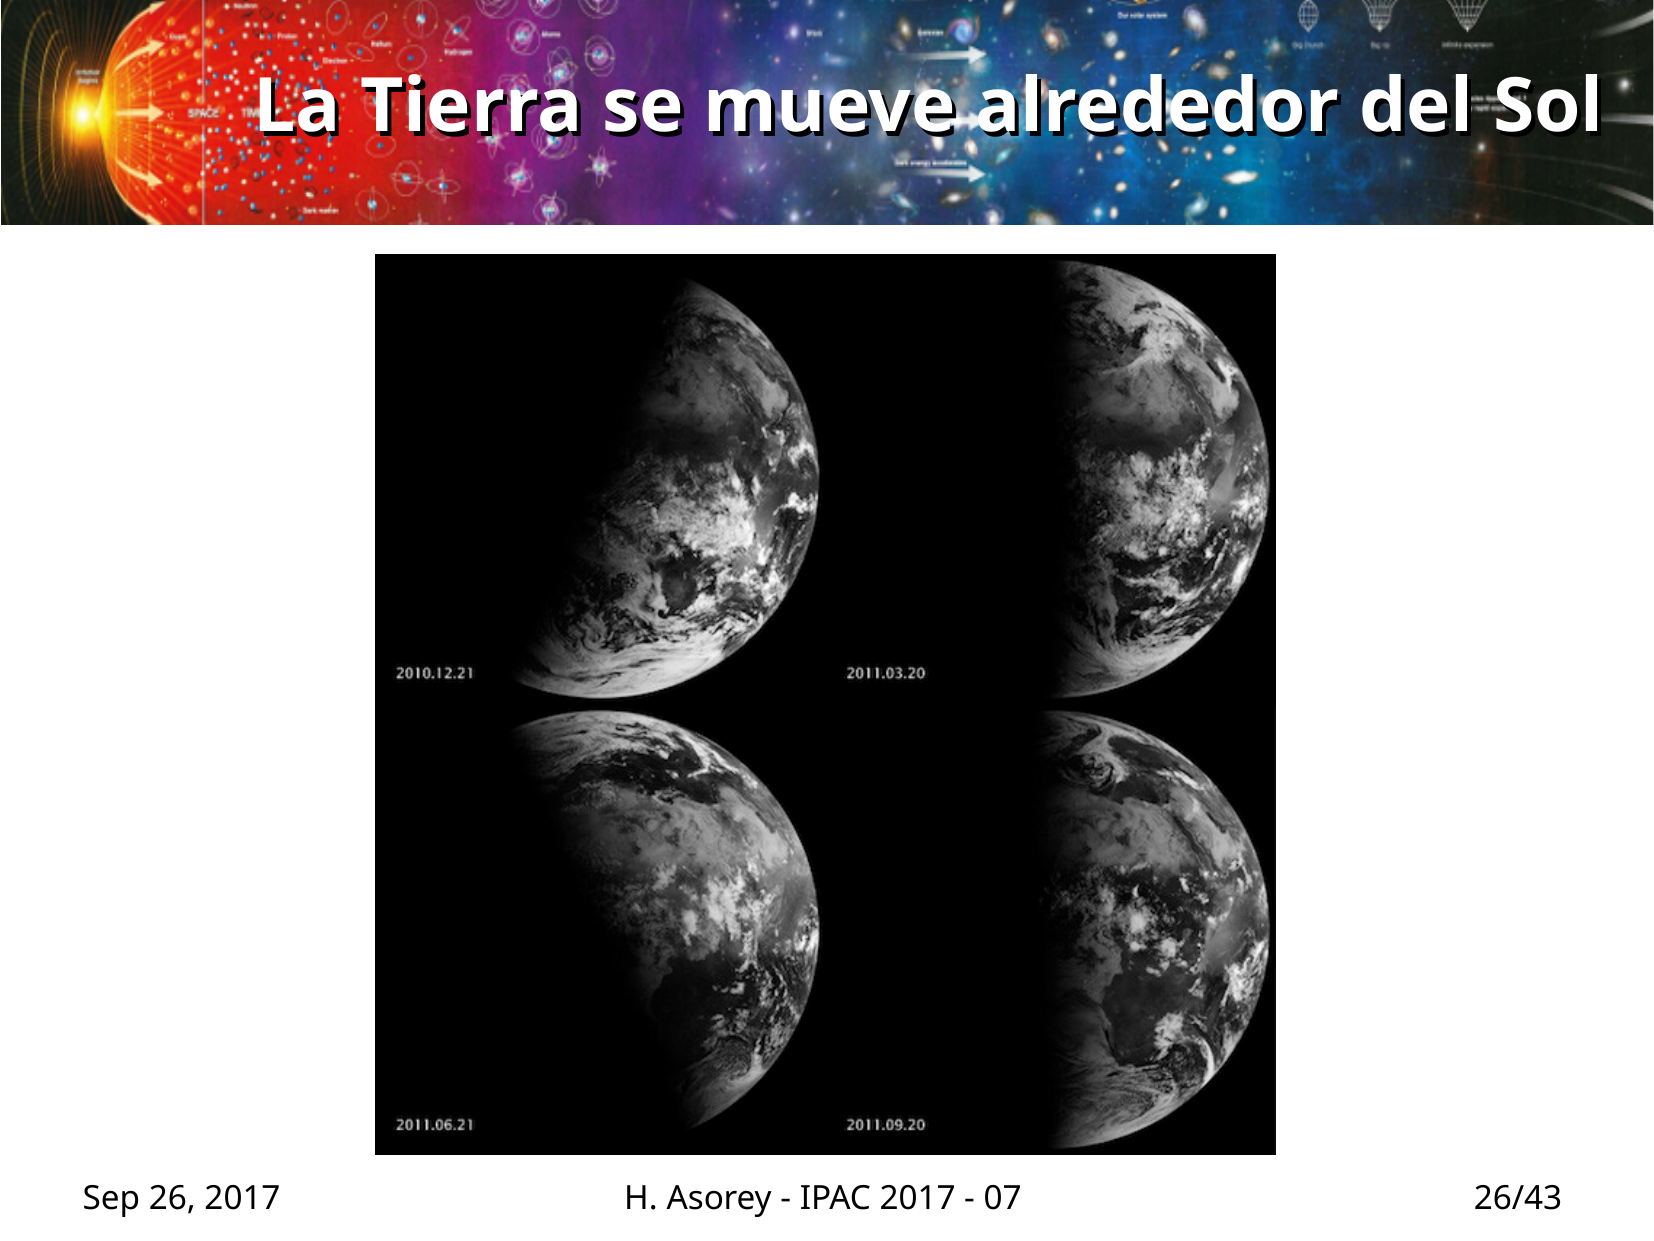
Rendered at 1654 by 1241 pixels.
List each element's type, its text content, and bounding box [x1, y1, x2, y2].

picture [375, 254, 1276, 1156]
picture [1, 0, 1654, 225]
title La Tierra se mueve alrededor del Sol [45, 15, 1606, 191]
